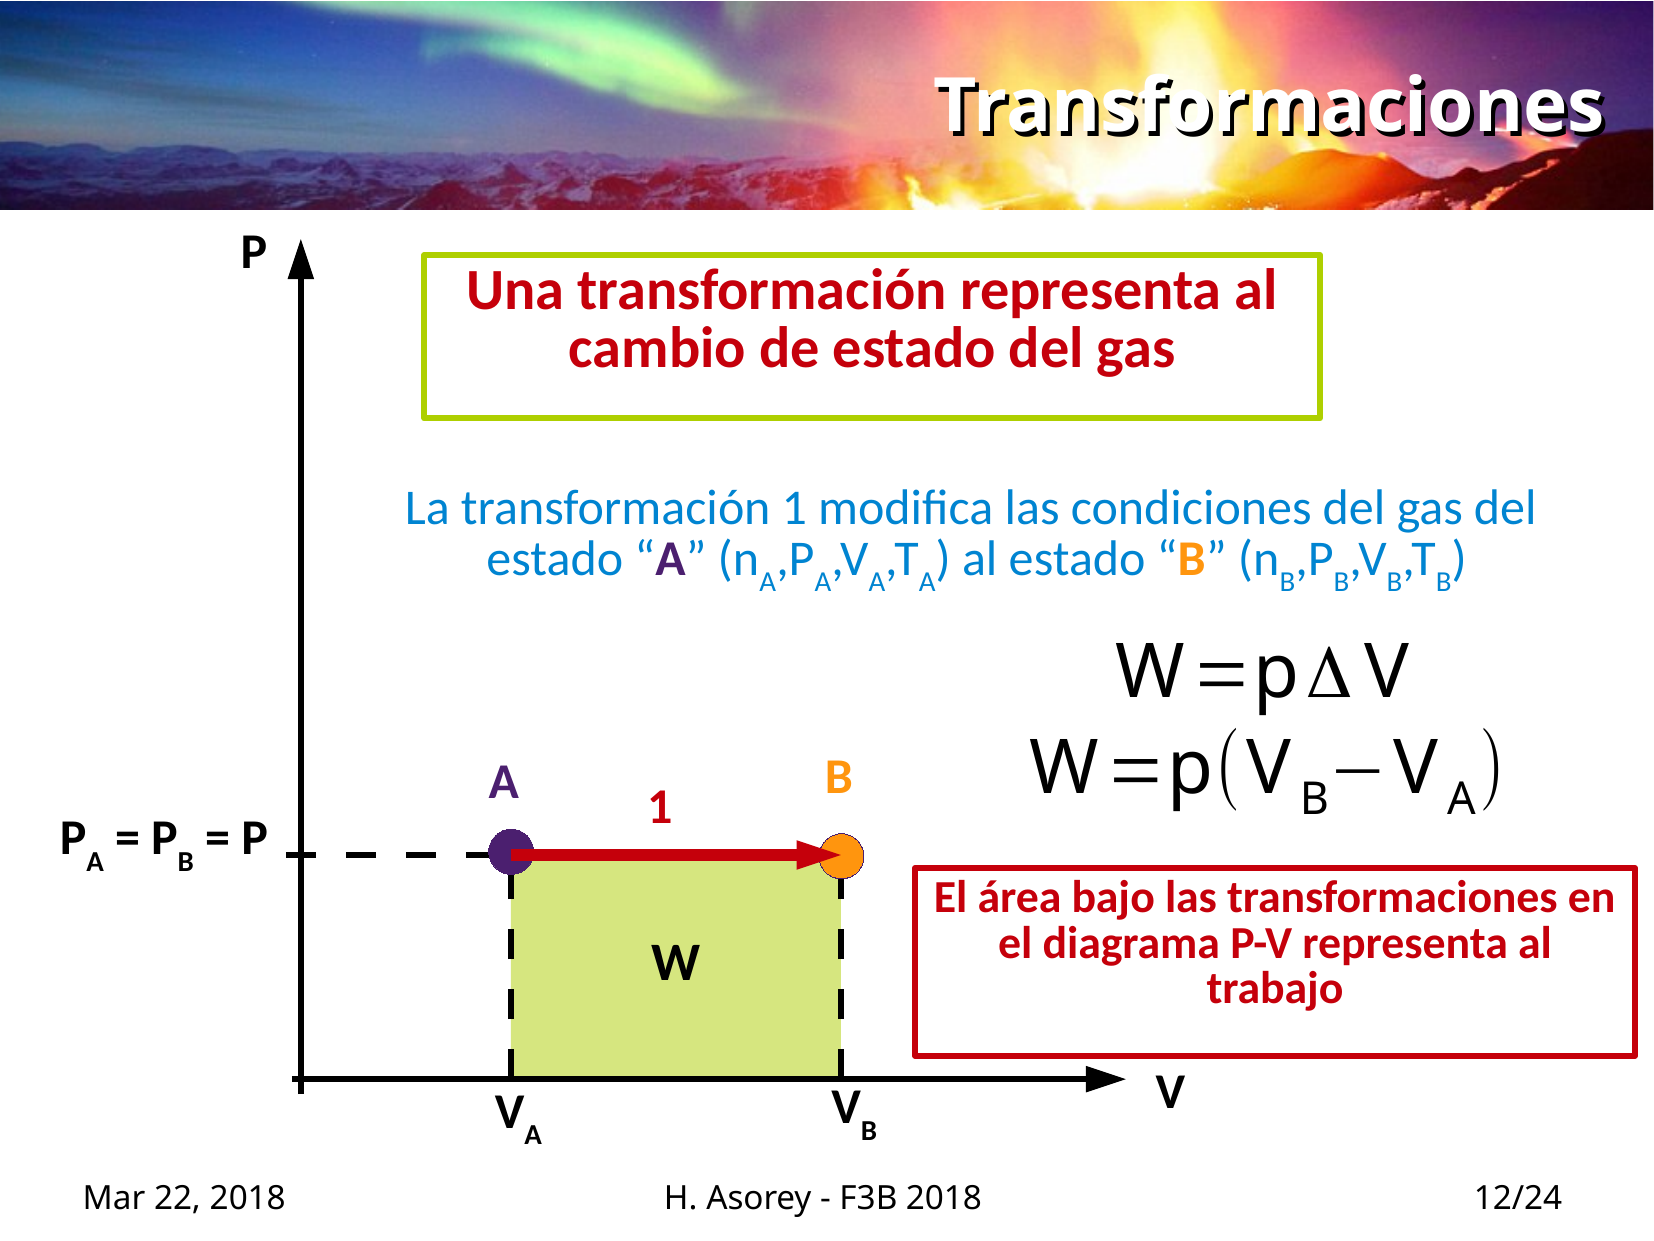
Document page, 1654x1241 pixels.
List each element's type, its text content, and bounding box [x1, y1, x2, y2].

text_box VA [480, 1083, 557, 1171]
text_box V [1140, 1064, 1201, 1141]
picture [0, 1, 1654, 210]
text_box [820, 833, 864, 879]
text_box 1 [632, 779, 688, 856]
text_box El área bajo las transformaciones en el diagrama P-V representa al trabajo [915, 867, 1636, 1056]
text_box VB [816, 1079, 892, 1166]
text_box P [225, 224, 282, 301]
text_box Una transformación representa al cambio de estado del gas [424, 255, 1321, 419]
text_box W [510, 861, 841, 1076]
text_box A [473, 753, 534, 830]
text_box B [810, 749, 868, 826]
text_box [488, 829, 534, 875]
chart [1020, 624, 1512, 827]
text_box PA = PB = P [45, 810, 283, 897]
text_box La transformación 1 modifica las condiciones del gas del estado “A” (nA,PA,VA,TA) al estado “B” (nB,PB,VB,TB) [390, 480, 1569, 628]
title Transformaciones [45, 15, 1606, 191]
